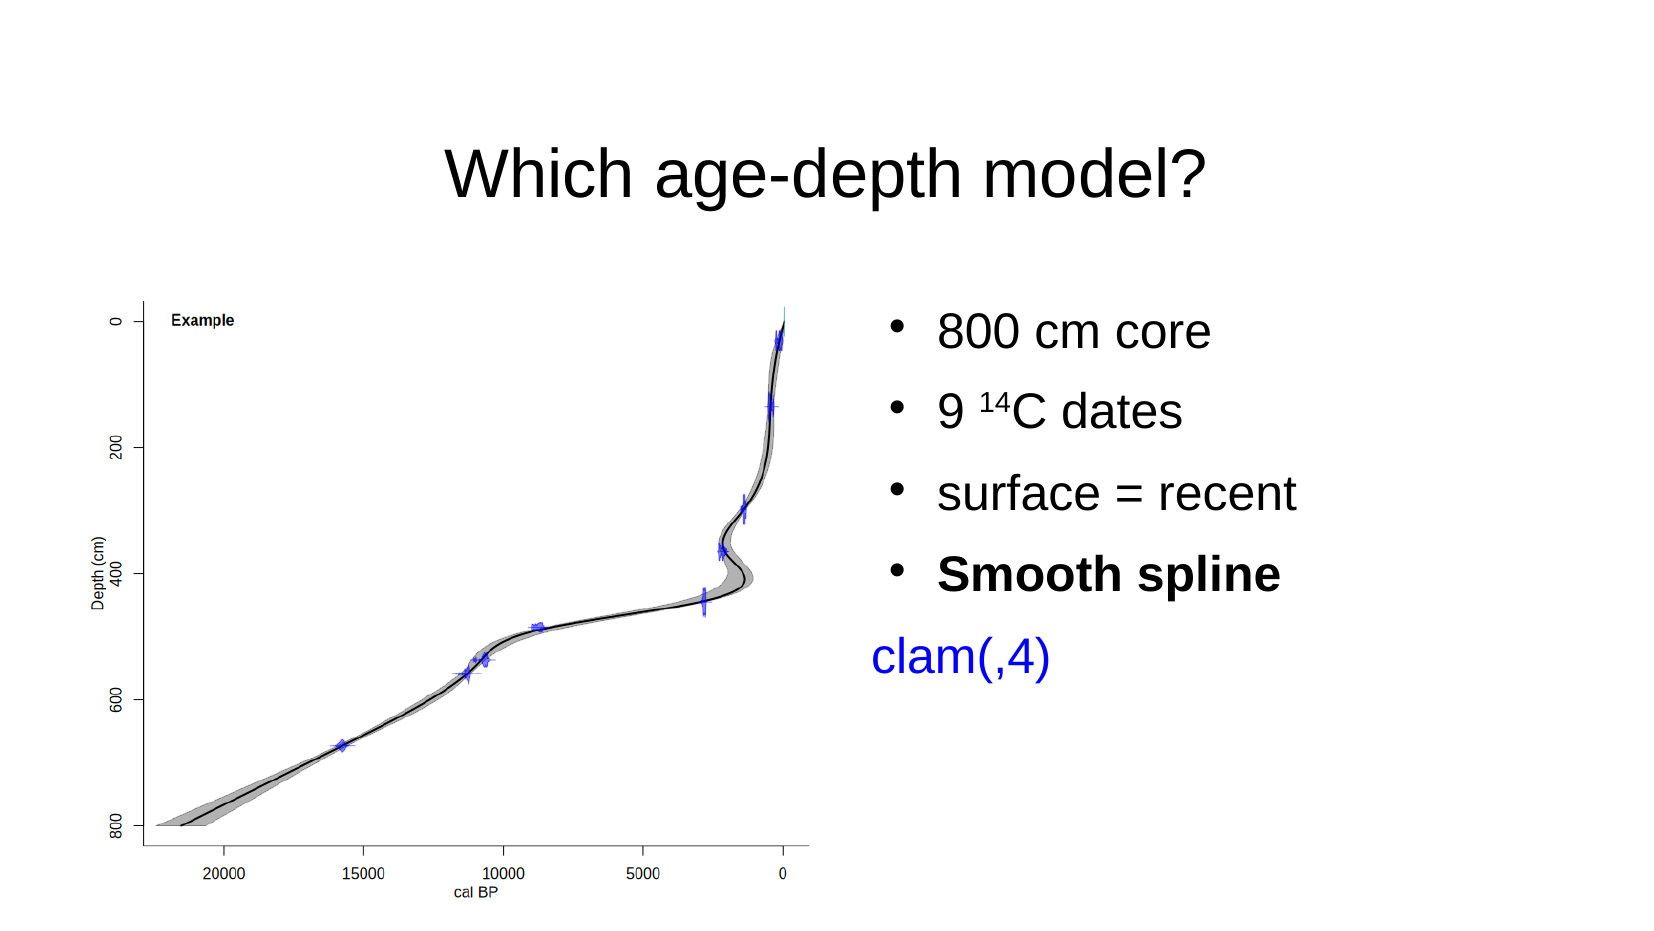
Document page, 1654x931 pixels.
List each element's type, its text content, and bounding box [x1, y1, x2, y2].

text_box Which age-depth model? [250, 132, 1402, 216]
picture [88, 265, 827, 910]
text_box 800 cm core 9 14C dates surface = recent Smooth spline clam(,4) [870, 298, 1446, 814]
